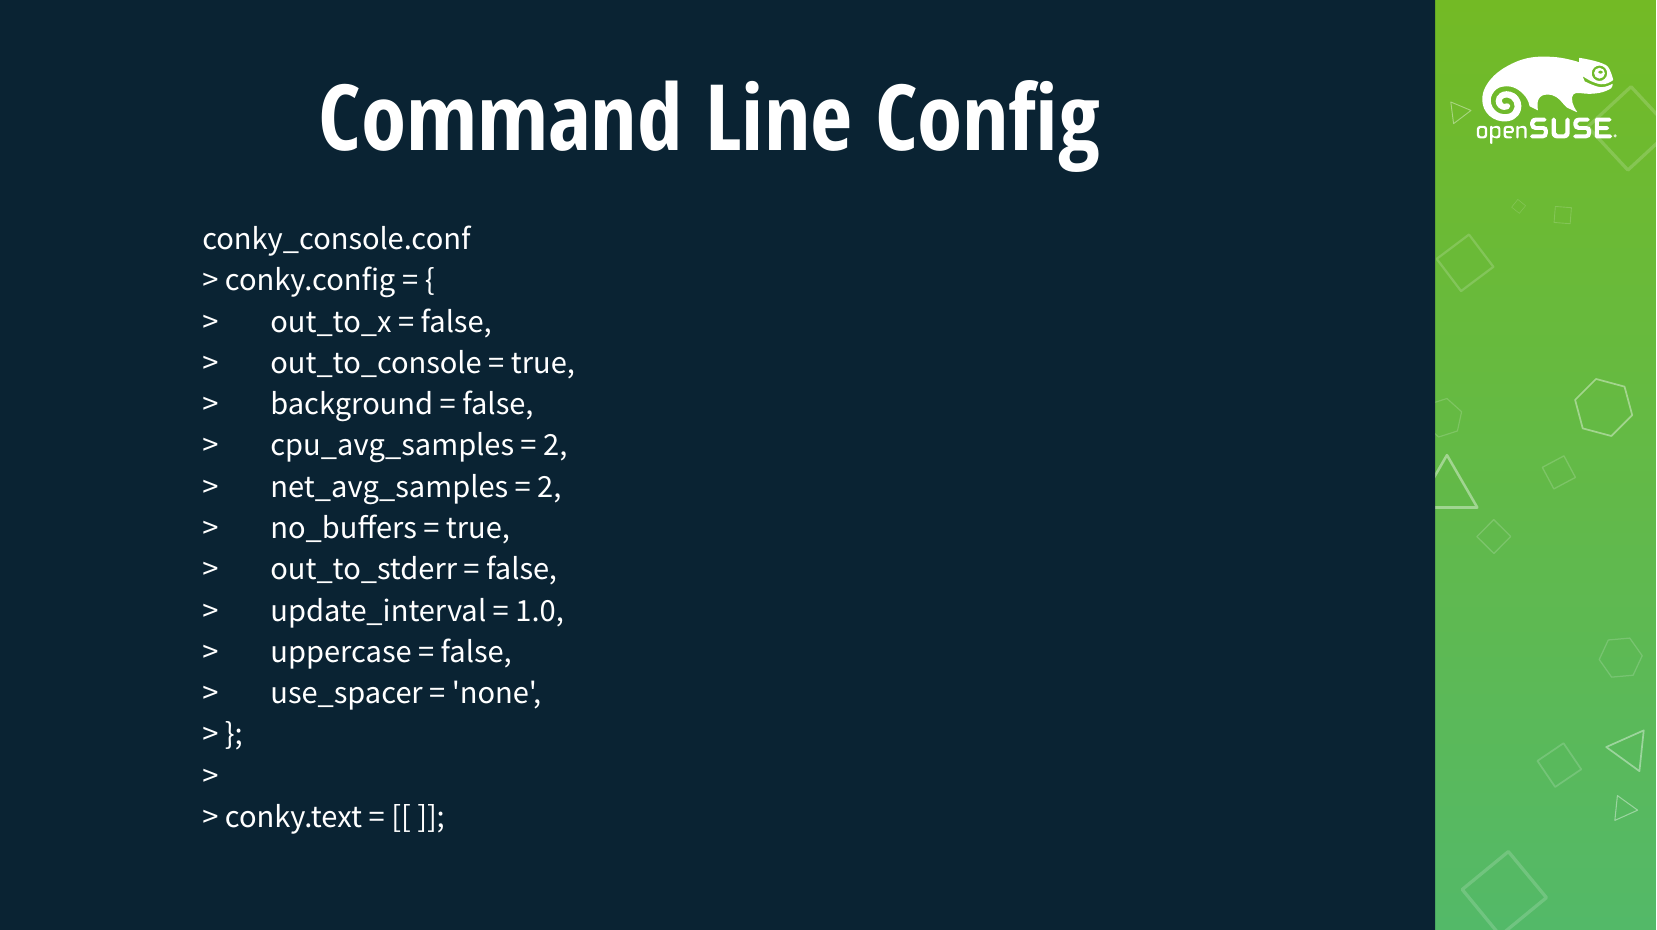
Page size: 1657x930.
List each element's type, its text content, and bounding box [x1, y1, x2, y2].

list conky_console.conf > conky.config = { > out_to_x = false, > out_to_console = true, > background = false, > cpu_avg_samples = 2, > net_avg_samples = 2, > no_buffers = true, > out_to_stderr = false, > update_interval = 1.0, > uppercase = false, > use_spacer = 'none', > }; > > conky.text = [[ ]]; [202, 217, 1338, 856]
title Command Line Config [82, 37, 1338, 193]
